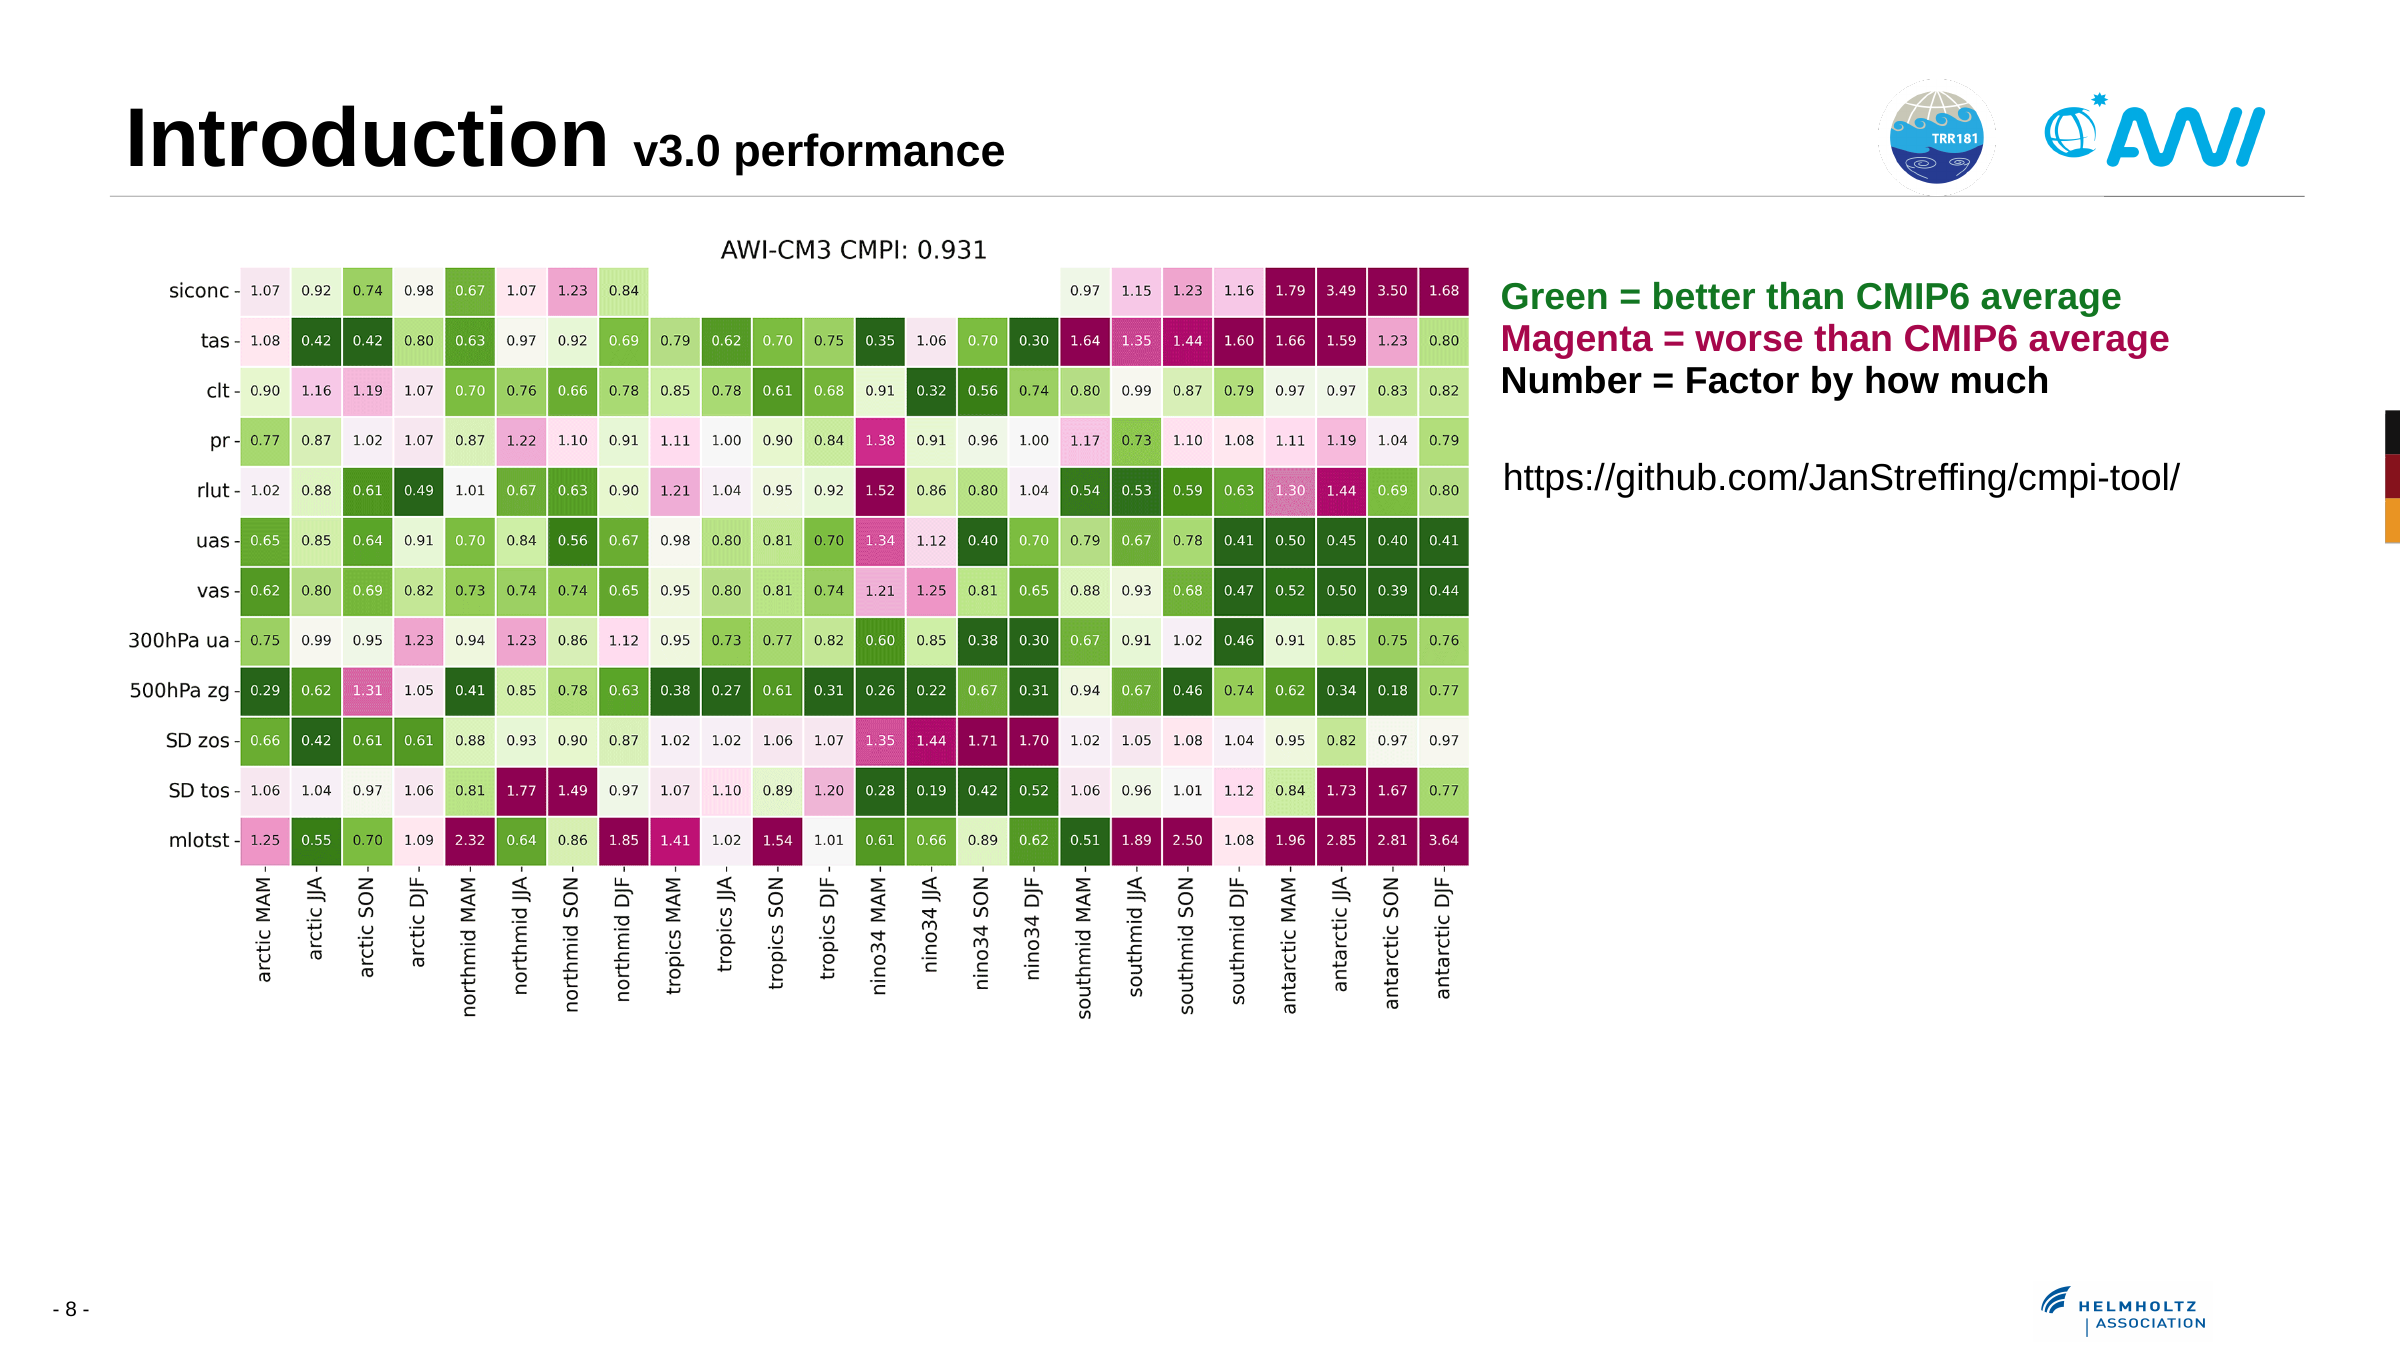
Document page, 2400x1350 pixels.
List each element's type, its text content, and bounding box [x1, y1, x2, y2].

text_box Introduction v3.0 performance [110, 75, 2297, 195]
text_box https://github.com/JanStreffing/cmpi-tool/ [1488, 448, 2221, 548]
picture [2033, 1281, 2213, 1342]
picture [105, 228, 1480, 1030]
text_box Green = better than CMIP6 average Magenta = worse than CMIP6 average Number = Factor by how much [1485, 226, 2400, 497]
